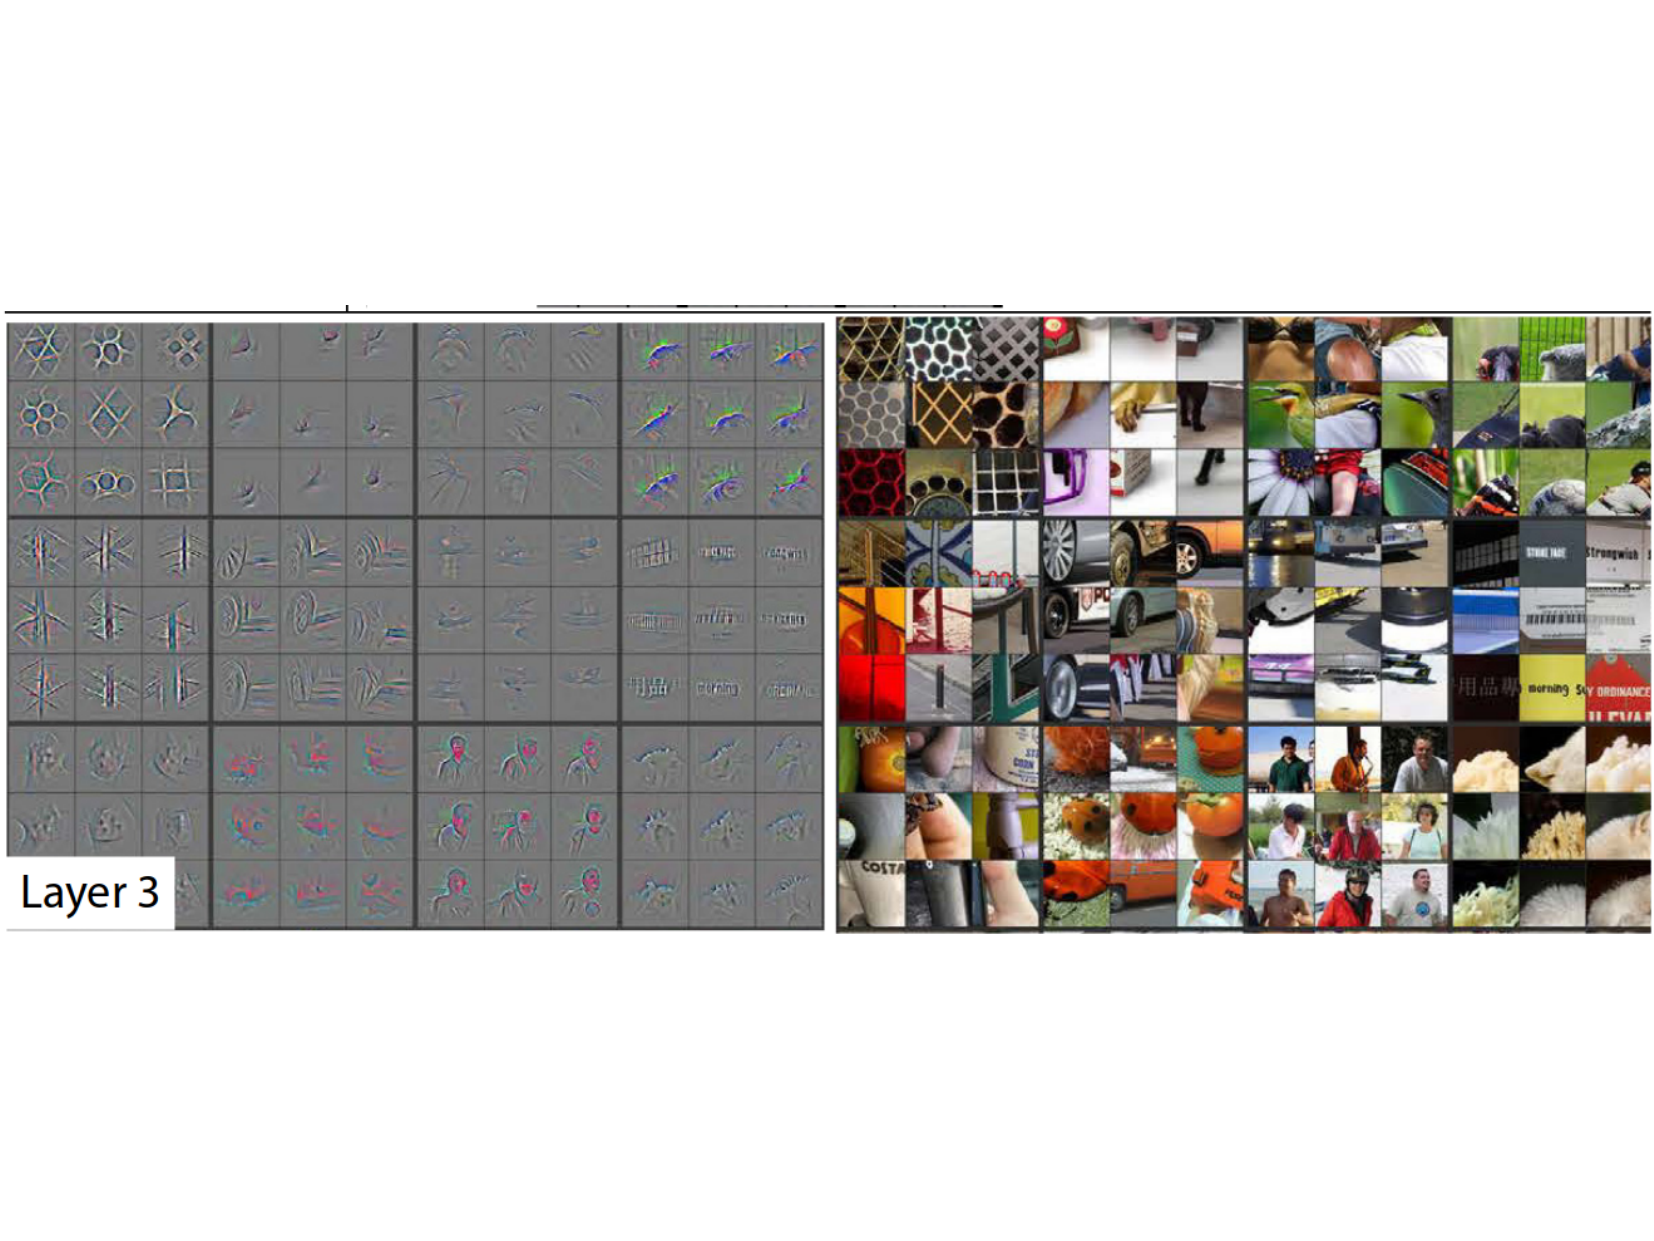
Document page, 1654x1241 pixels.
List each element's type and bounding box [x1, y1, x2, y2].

picture [0, 305, 1654, 934]
